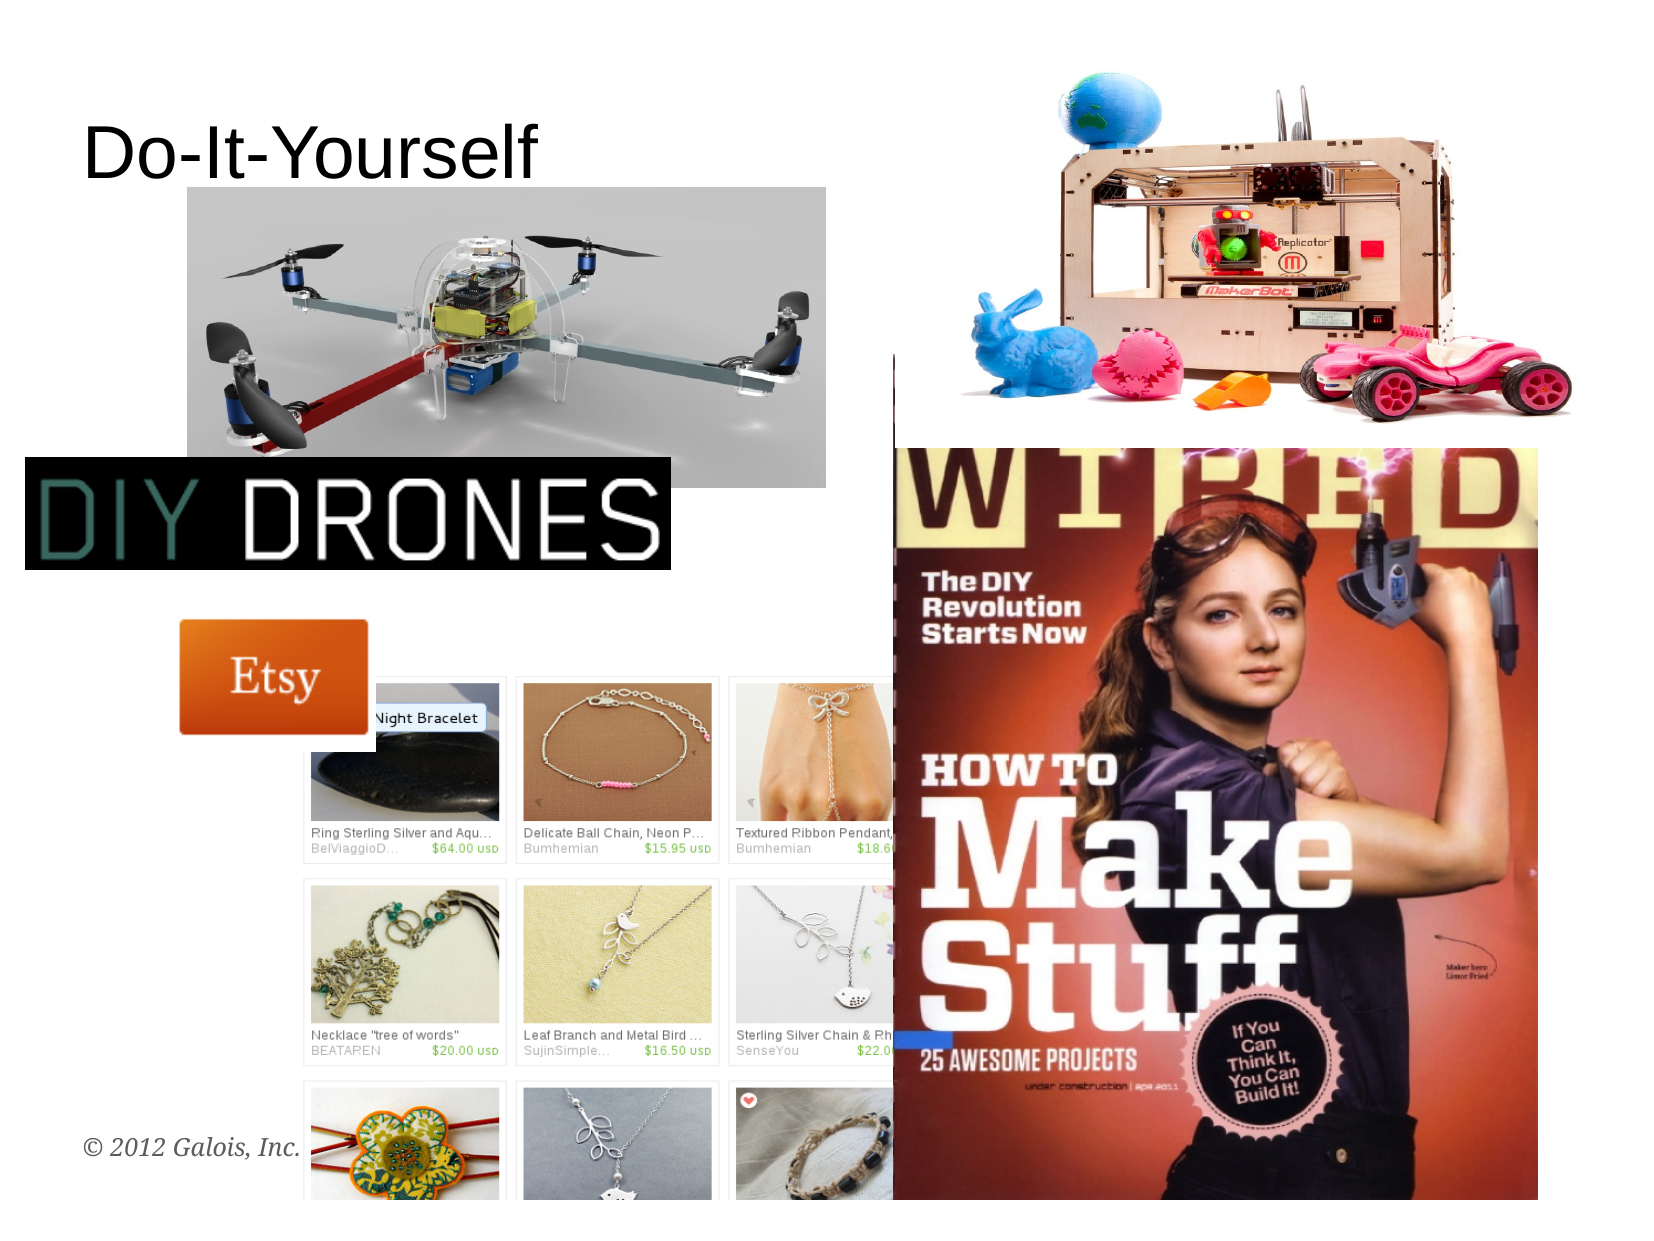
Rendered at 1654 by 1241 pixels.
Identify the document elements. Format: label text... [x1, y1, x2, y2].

title Do-It-Yourself [82, 49, 895, 257]
picture [25, 187, 826, 570]
picture [150, 29, 1630, 1201]
